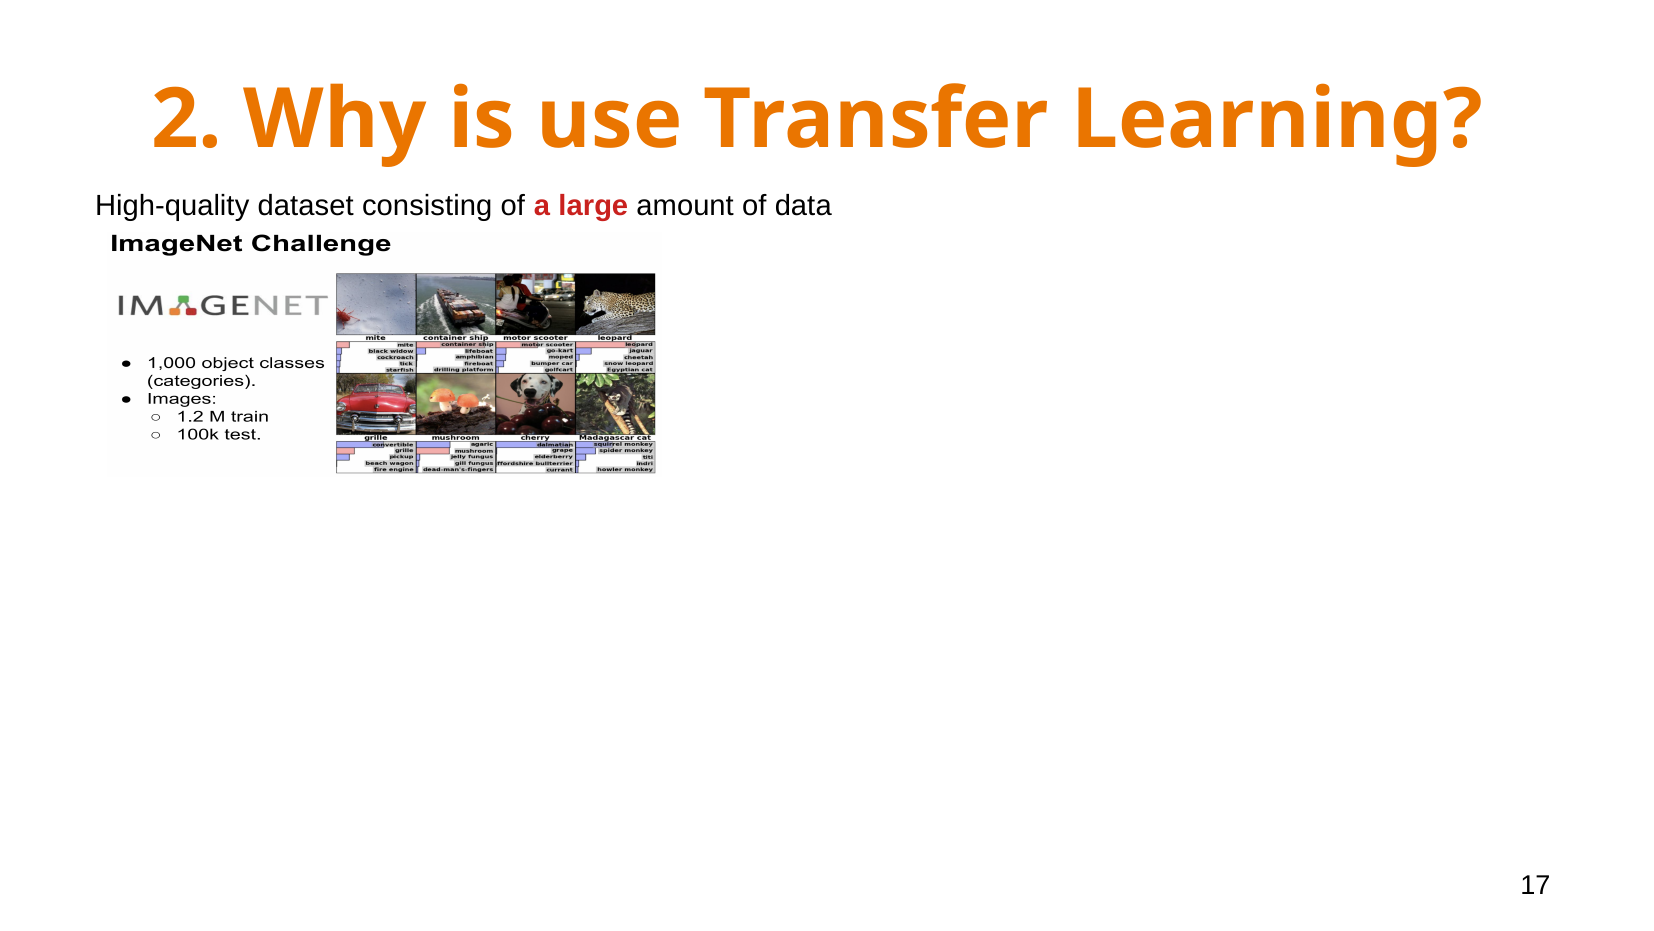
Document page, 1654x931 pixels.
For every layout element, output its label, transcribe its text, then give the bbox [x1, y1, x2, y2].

text_box High-quality dataset consisting of a large amount of data [80, 178, 1213, 229]
picture [107, 232, 662, 477]
text_box 2. Why is use Transfer Learning? [0, 22, 1635, 207]
